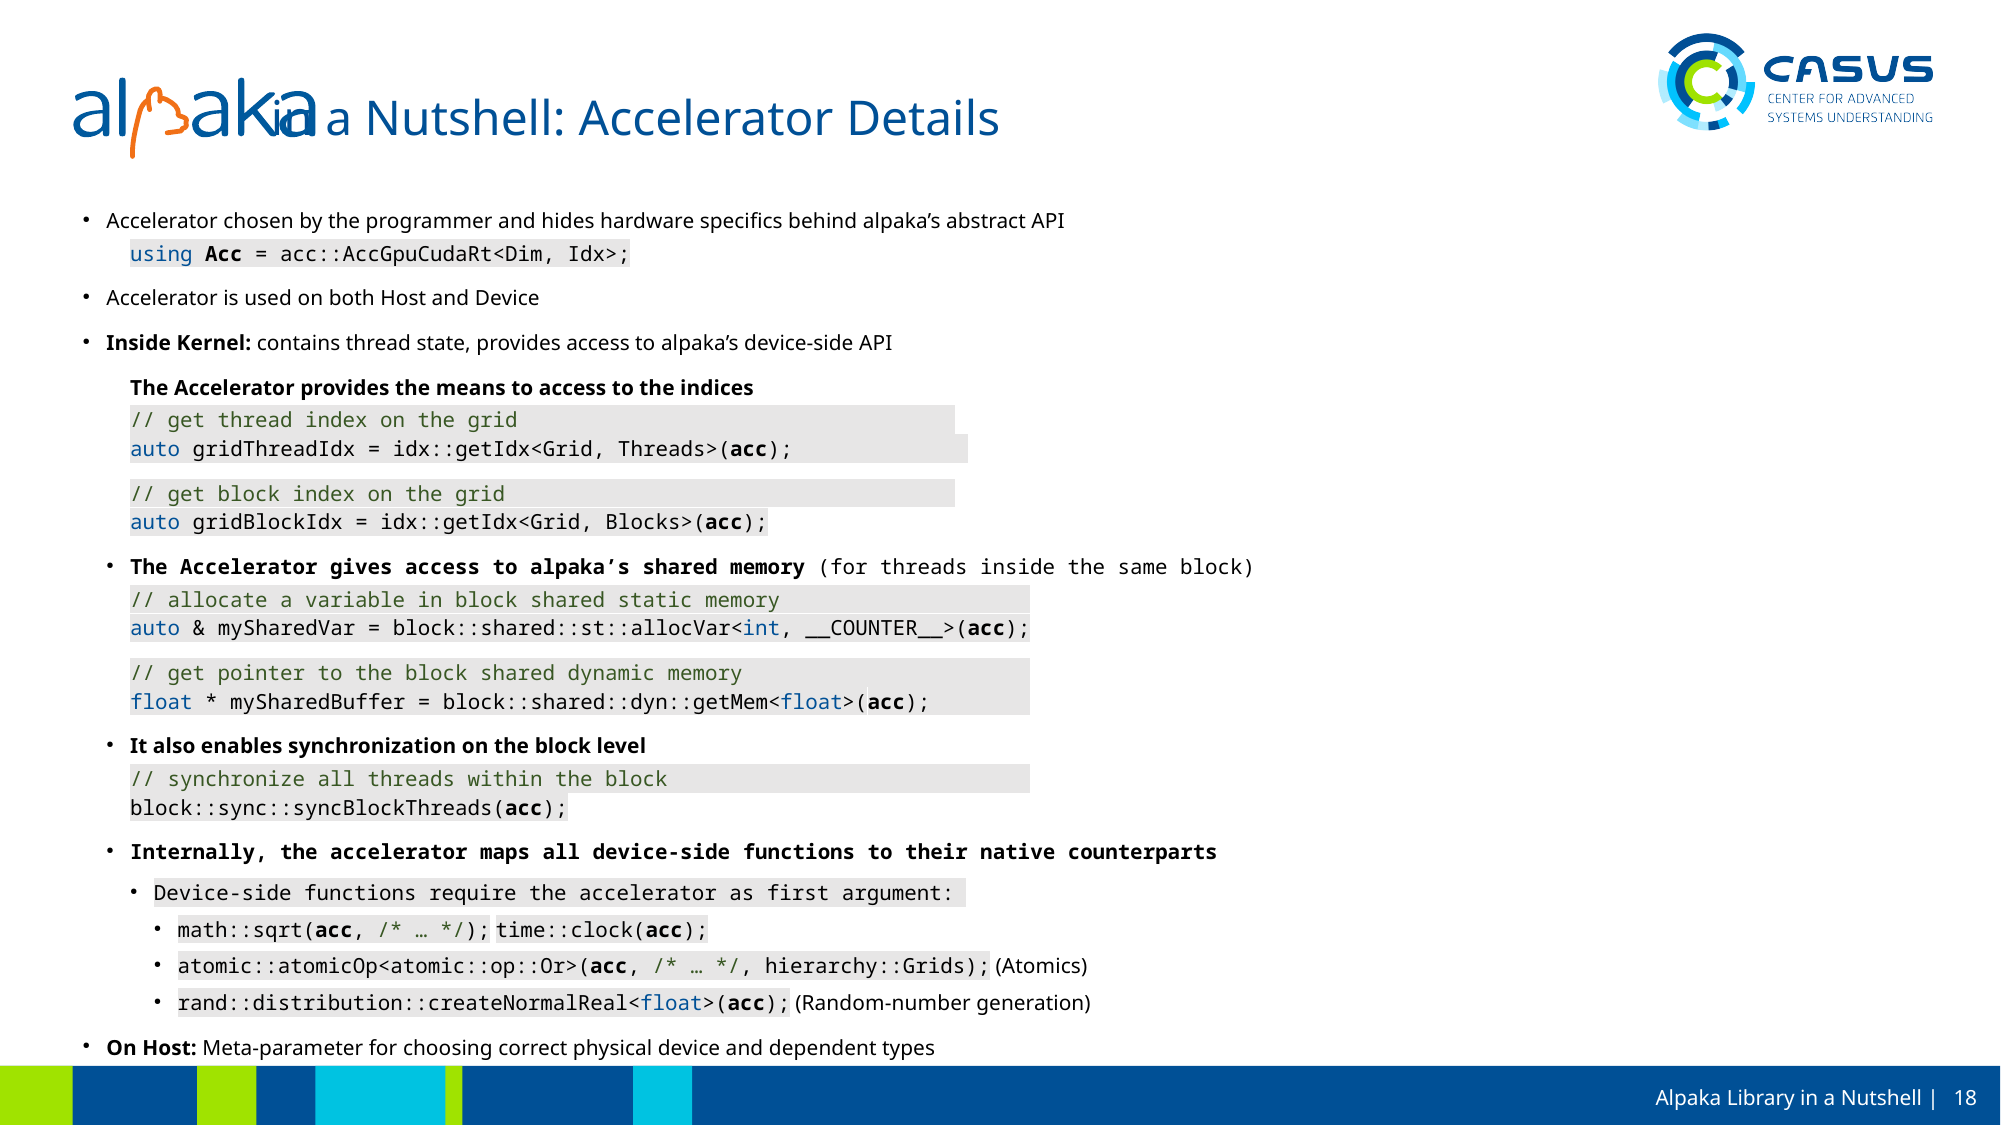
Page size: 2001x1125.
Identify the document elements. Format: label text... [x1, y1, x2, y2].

title in a Nutshell: Accelerator Details [317, 82, 1394, 151]
picture [72, 76, 317, 160]
list Accelerator chosen by the programmer and hides hardware specifics behind alpaka’s abstract API using Acc = acc::AccGpuCudaRt<Dim, Idx>; Accelerator is used on both Host and Device Inside Kernel: contains thread state, provides access to alpaka’s device-side API The Accelerator provides the means to access to the indices // get thread index on the grid auto gridThreadIdx = idx::getIdx<Grid, Threads>(acc); // get block index on the grid auto gridBlockIdx = idx::getIdx<Grid, Blocks>(acc); The Accelerator gives access to alpaka’s shared memory (for threads inside the same block) // allocate a variable in block shared static memory auto & mySharedVar = block::shared::st::allocVar<int, __COUNTER__>(acc); // get pointer to the block shared dynamic memory float * mySharedBuffer = block::shared::dyn::getMem<float>(acc); It also enables synchronization on the block level // synchronize all threads within the block block::sync::syncBlockThreads(acc); Internally, the accelerator maps all device-side functions to their native counterparts Device-side functions require the accelerator as first argument: math::sqrt(acc, /* … */); time::clock(acc); atomic::atomicOp<atomic::op::Or>(acc, /* … */, hierarchy::Grids); (Atomics) rand::distribution::createNormalReal<float>(acc); (Random-number generation) On Host: Meta-parameter for choosing correct physical device and dependent types [82, 177, 1630, 1063]
picture [1658, 33, 1933, 131]
